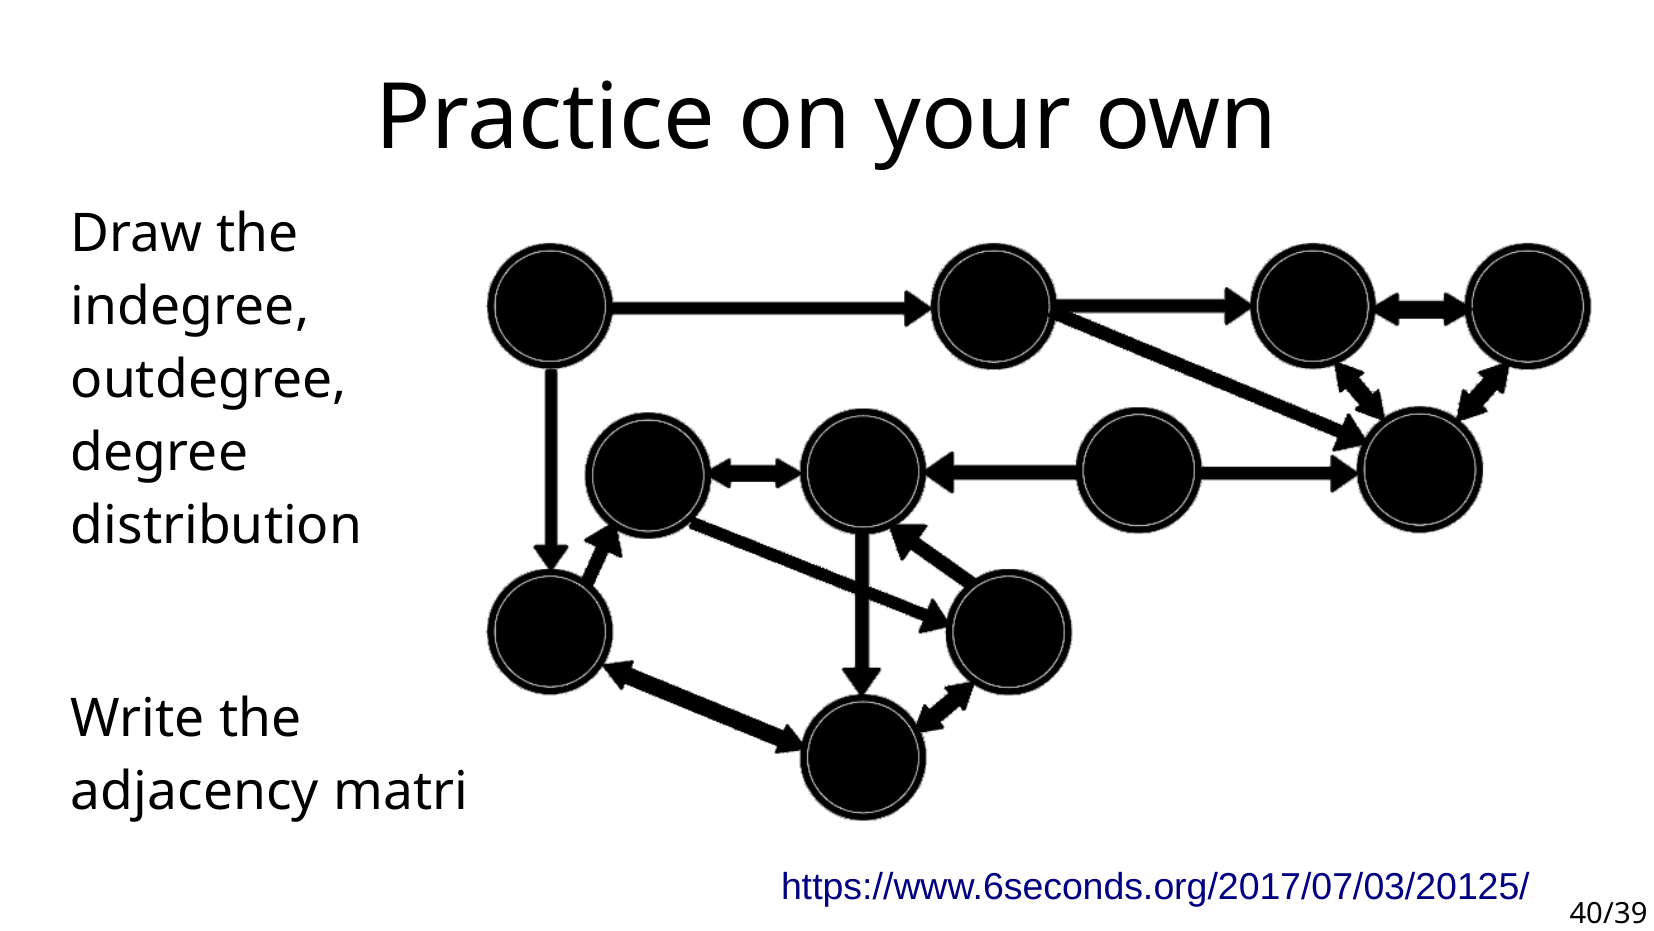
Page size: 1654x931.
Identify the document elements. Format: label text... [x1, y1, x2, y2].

text_box https://www.6seconds.org/2017/07/03/20125/ [766, 858, 1546, 916]
title Practice on your own [82, 1, 1571, 210]
picture [465, 210, 1606, 841]
list Draw the indegree, outdegree, degree distribution Write the adjacency matrix [70, 193, 514, 841]
